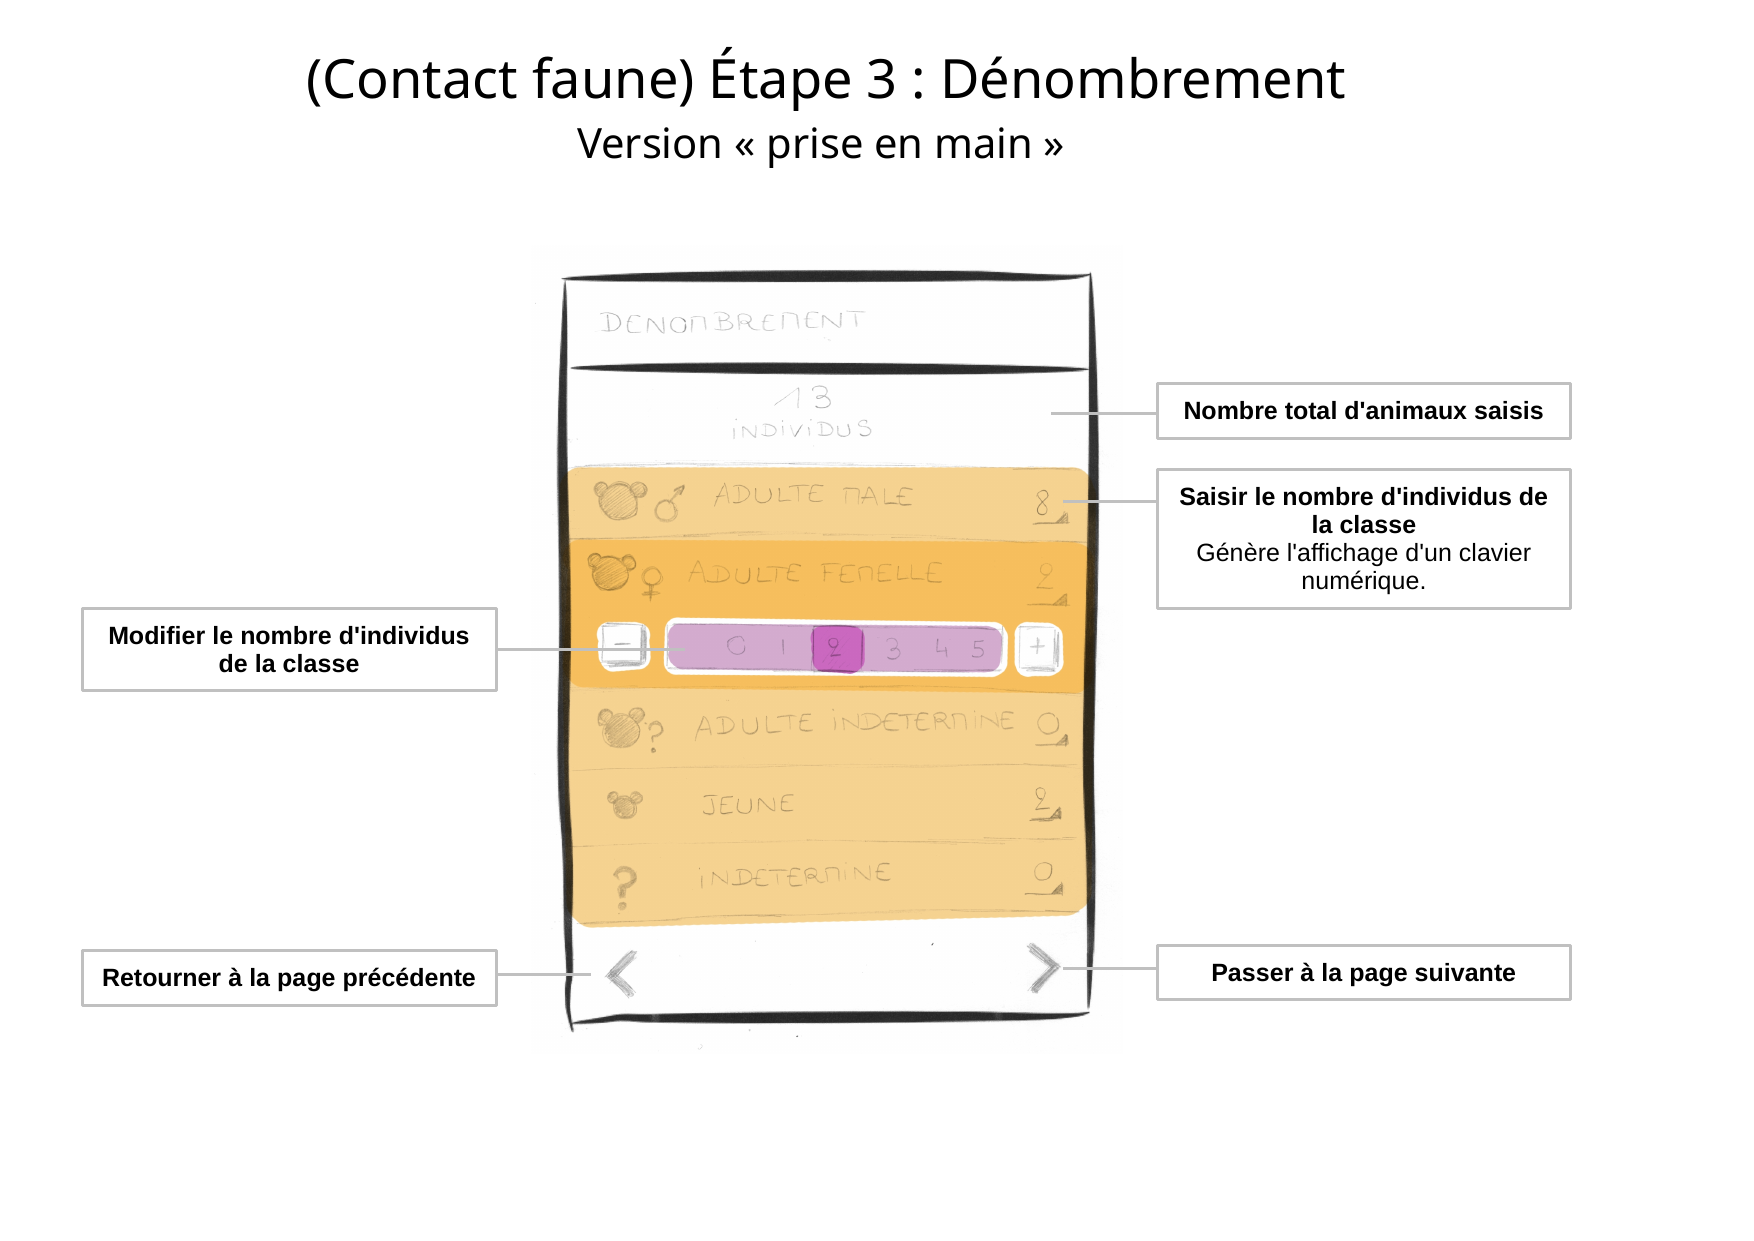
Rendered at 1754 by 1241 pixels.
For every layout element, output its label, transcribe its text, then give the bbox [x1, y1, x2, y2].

title (Contact faune) Étape 3 : Dénombrement Version « prise en main » [0, 2, 1654, 210]
picture [531, 245, 1123, 1054]
list Nombre total d'animaux saisis [1157, 383, 1571, 439]
list Modifier le nombre d'individus de la classe [82, 608, 497, 691]
list Saisir le nombre d'individus de la classe Génère l'affichage d'un clavier numérique. [1157, 469, 1571, 609]
list Retourner à la page précédente [82, 950, 497, 1006]
list Passer à la page suivante [1157, 945, 1571, 1000]
